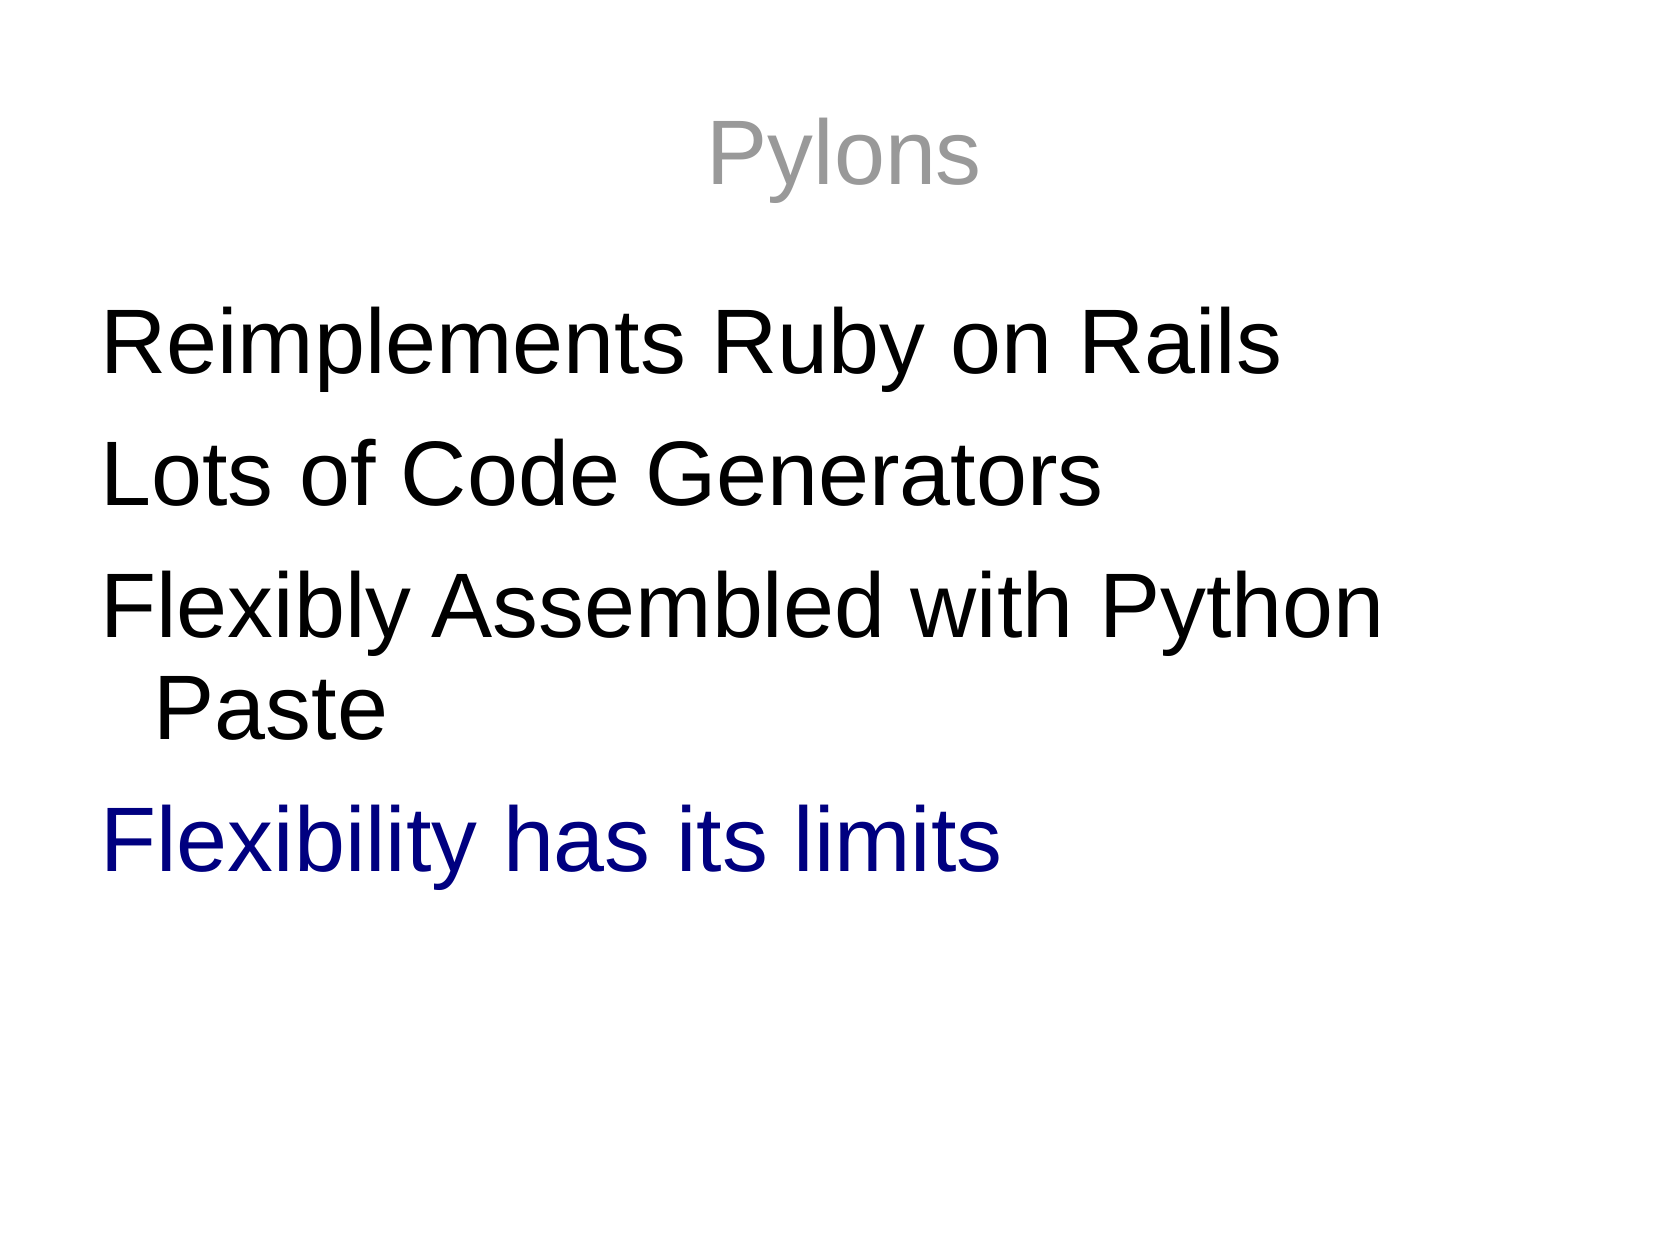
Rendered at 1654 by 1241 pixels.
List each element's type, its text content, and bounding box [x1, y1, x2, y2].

list Reimplements Ruby on Rails Lots of Code Generators Flexibly Assembled with Python Paste Flexibility has its limits [82, 290, 1571, 1094]
title Pylons [82, 49, 1571, 257]
